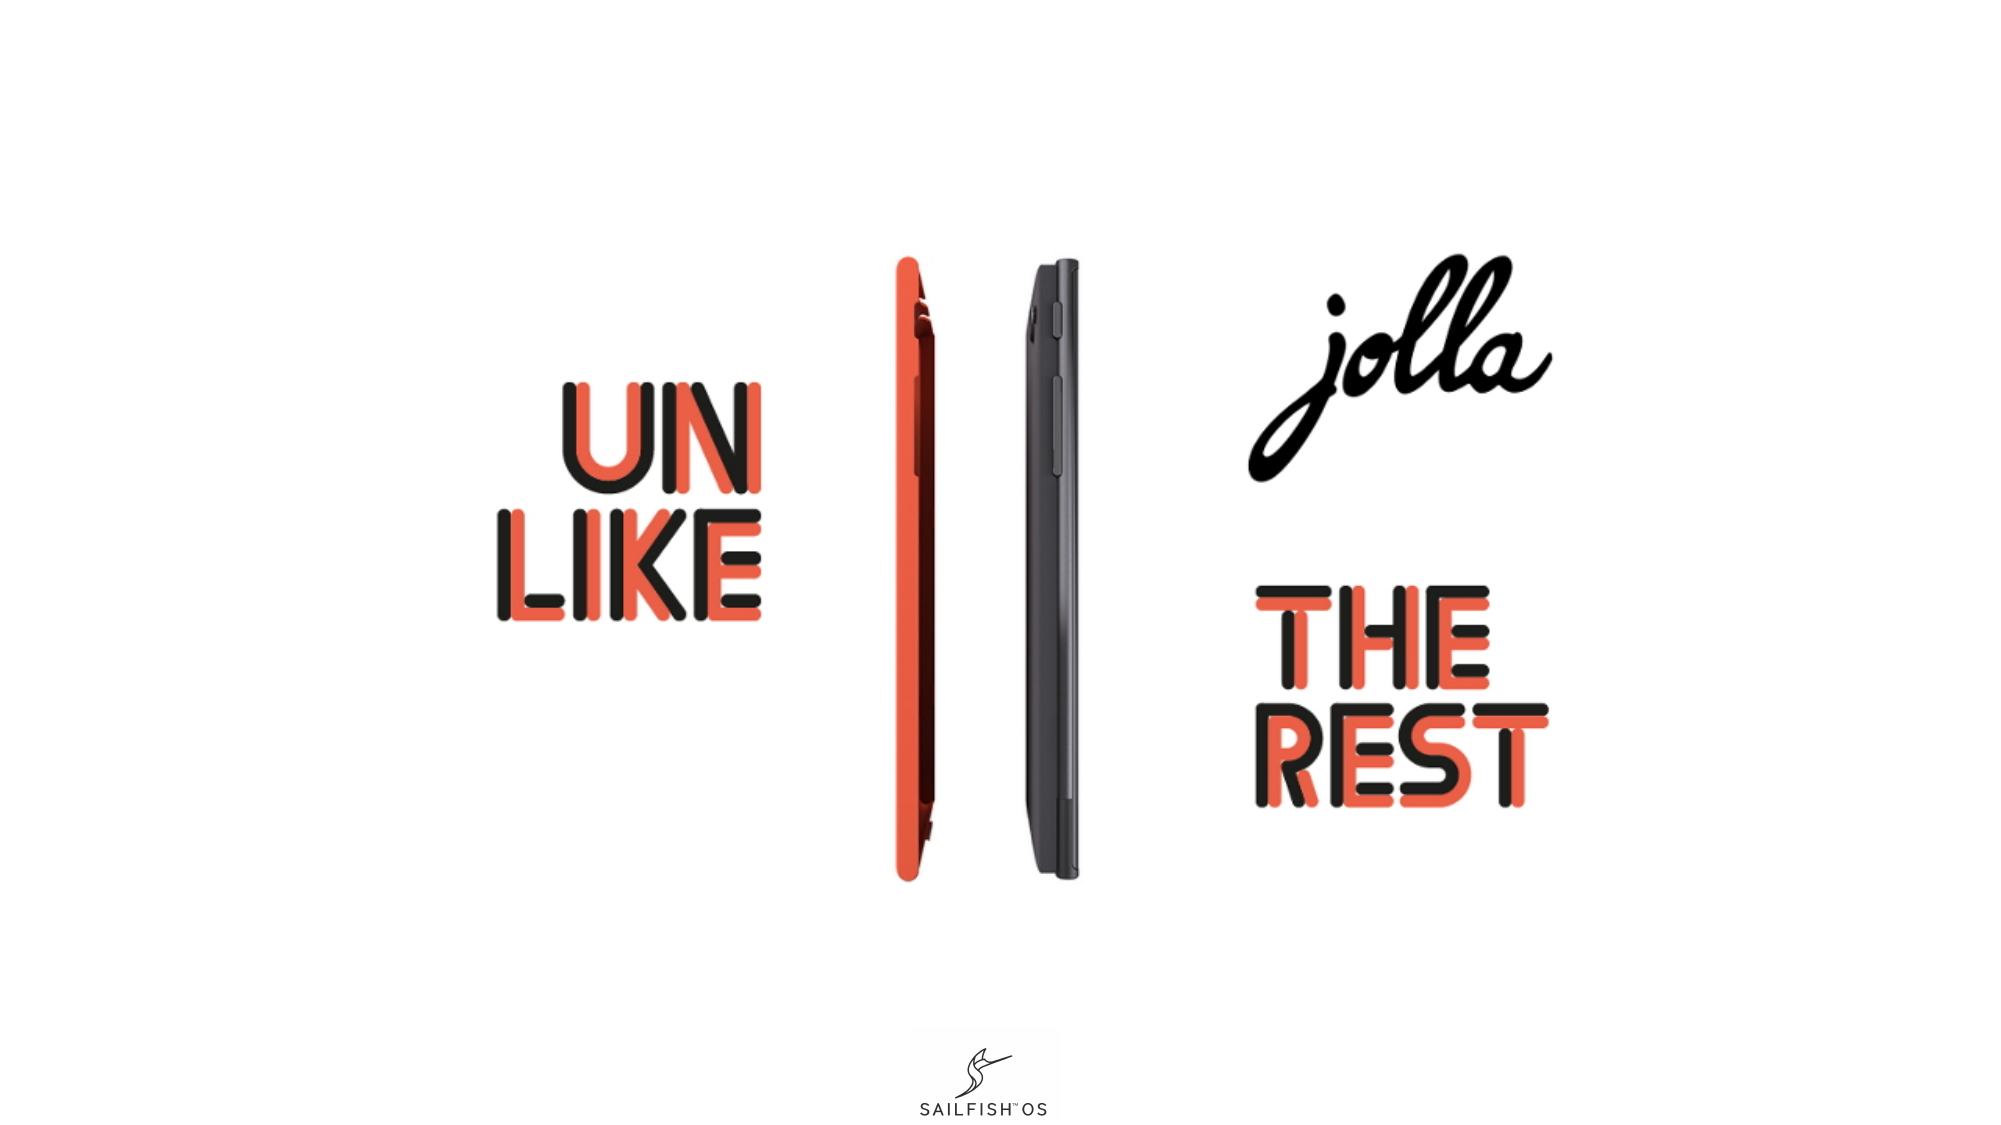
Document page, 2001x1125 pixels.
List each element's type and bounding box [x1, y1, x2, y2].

picture [461, 234, 1571, 910]
picture [908, 1027, 1061, 1120]
